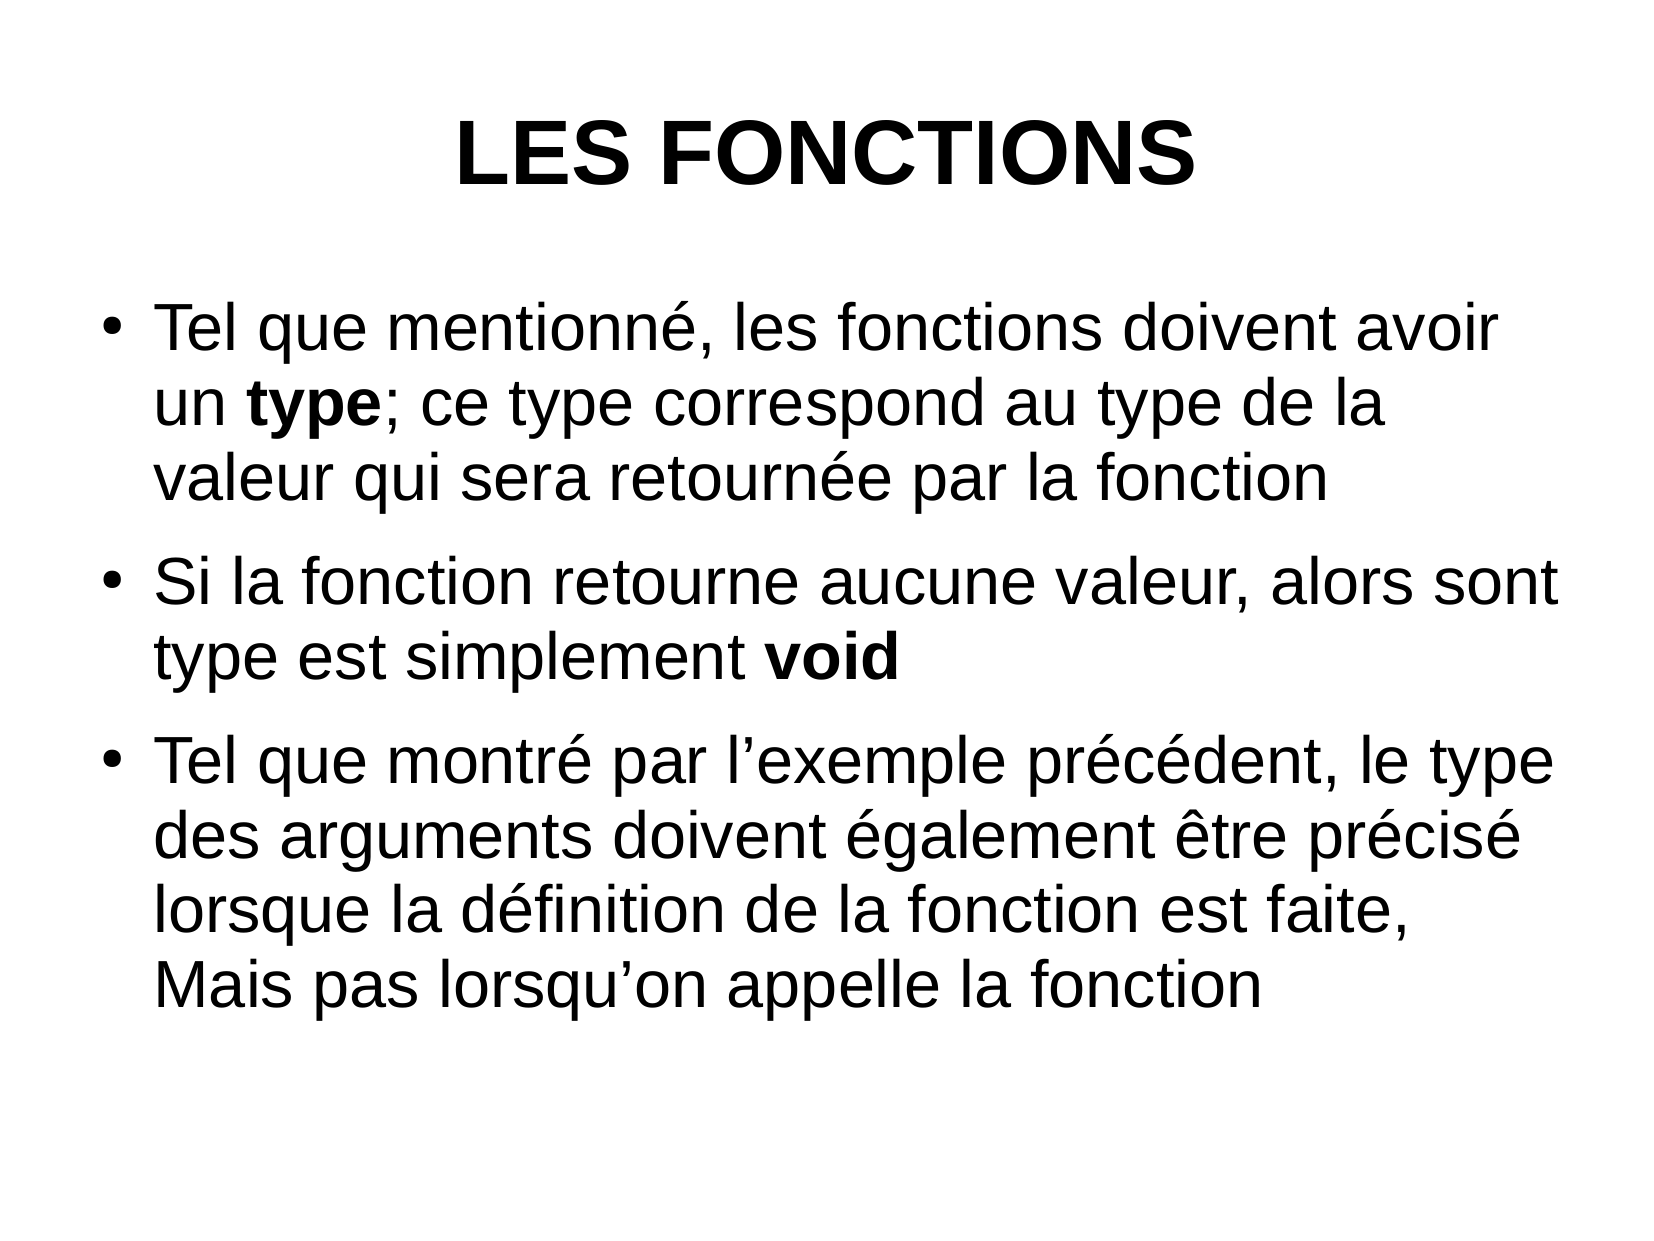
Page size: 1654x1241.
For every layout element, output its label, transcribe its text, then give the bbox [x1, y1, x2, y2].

title LES FONCTIONS [82, 49, 1571, 257]
list Tel que mentionné, les fonctions doivent avoir un type; ce type correspond au type de la valeur qui sera retournée par la fonction Si la fonction retourne aucune valeur, alors sont type est simplement void Tel que montré par l’exemple précédent, le type des arguments doivent également être précisé lorsque la définition de la fonction est faite, Mais pas lorsqu’on appelle la fonction [82, 290, 1571, 1023]
